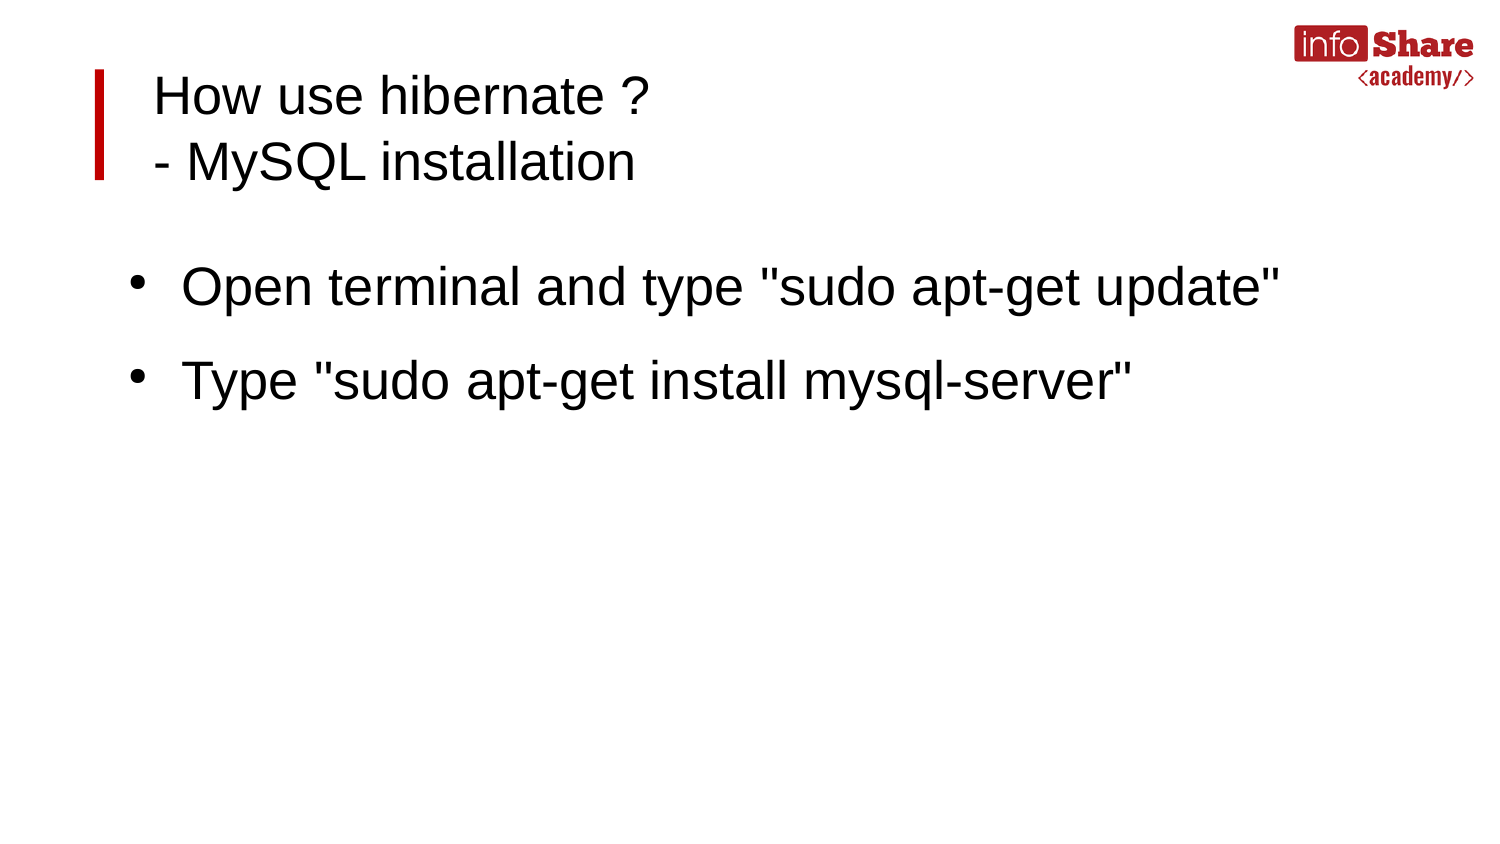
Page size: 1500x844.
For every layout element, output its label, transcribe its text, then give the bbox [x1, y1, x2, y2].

picture [1267, 0, 1500, 117]
list Open terminal and type "sudo apt-get update" Type "sudo apt-get install mysql-server" [95, 236, 1453, 753]
title How use hibernate ? - MySQL installation [138, 45, 668, 187]
